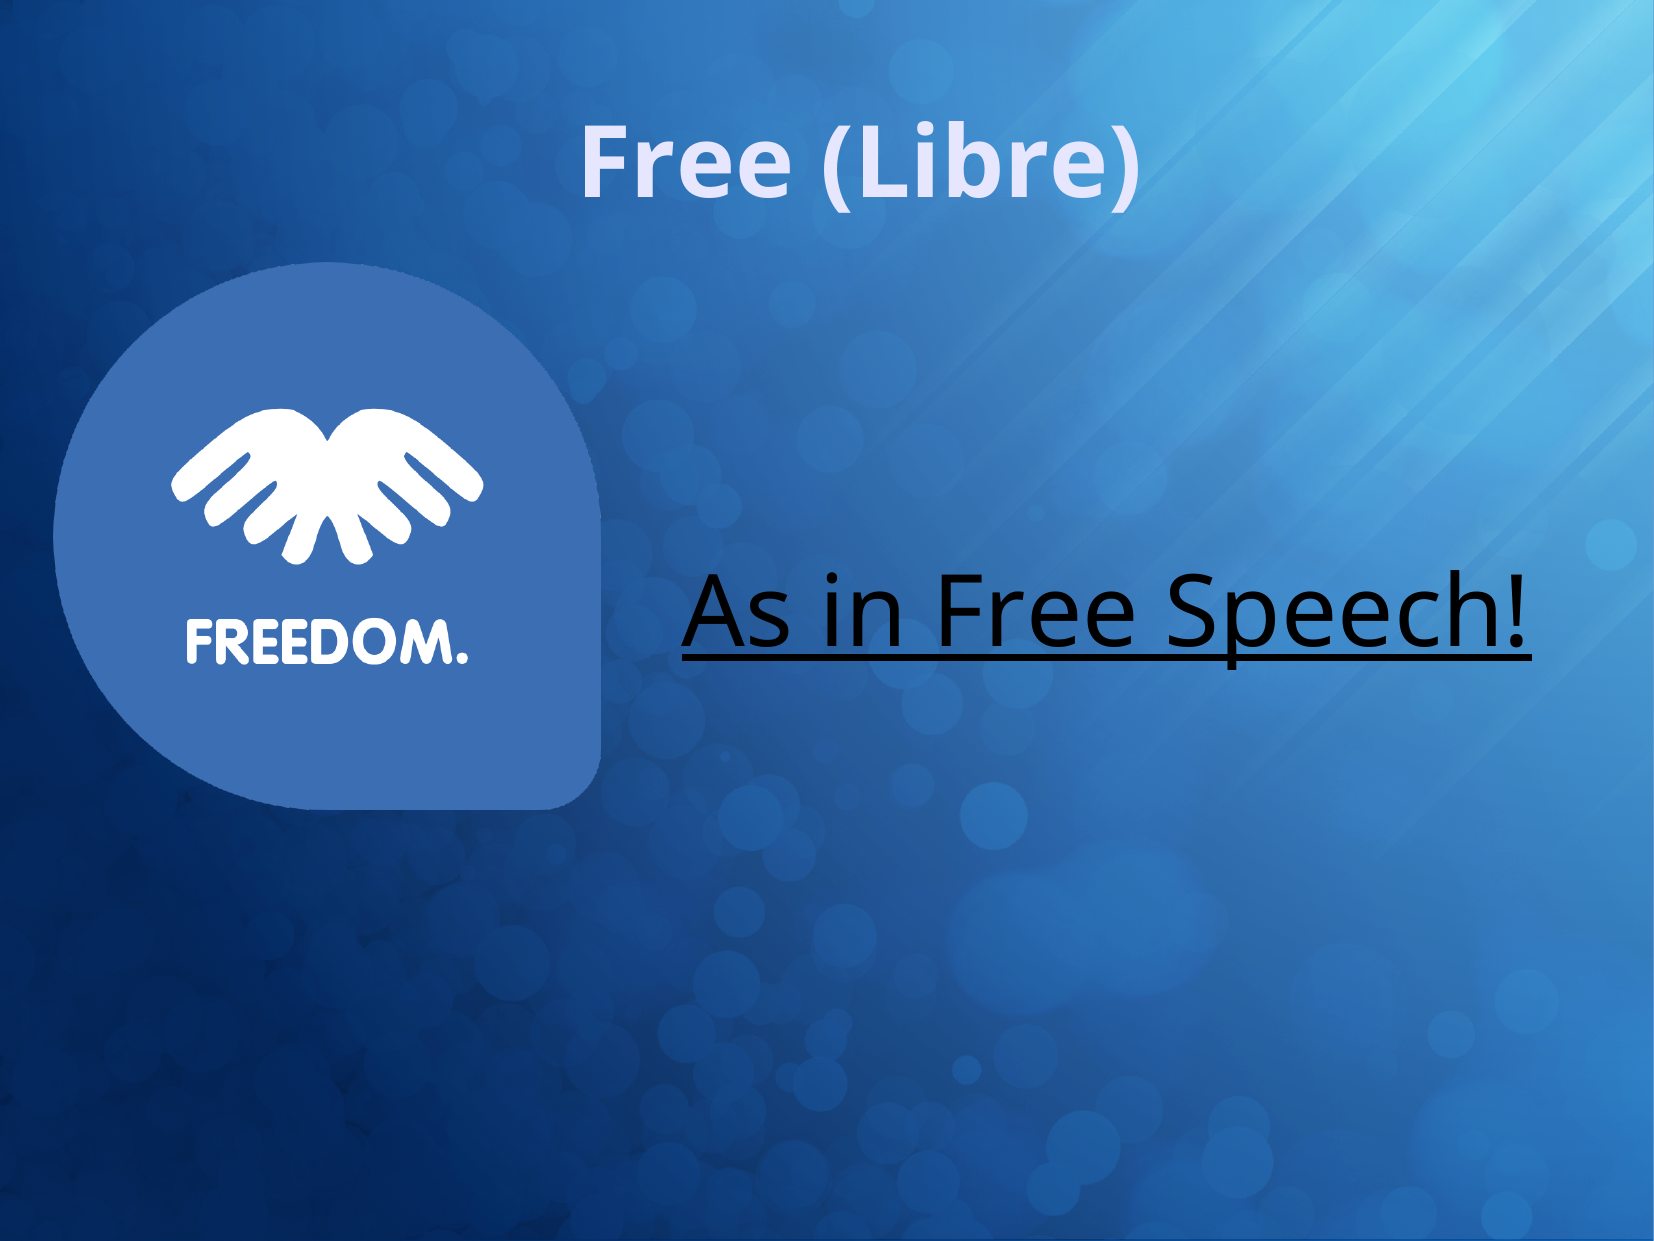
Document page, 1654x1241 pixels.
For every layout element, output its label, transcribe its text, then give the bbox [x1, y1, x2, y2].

text_box As in Free Speech! [412, 195, 1624, 1110]
picture [0, 0, 1654, 1241]
text_box Free (Libre) [97, 92, 1586, 226]
